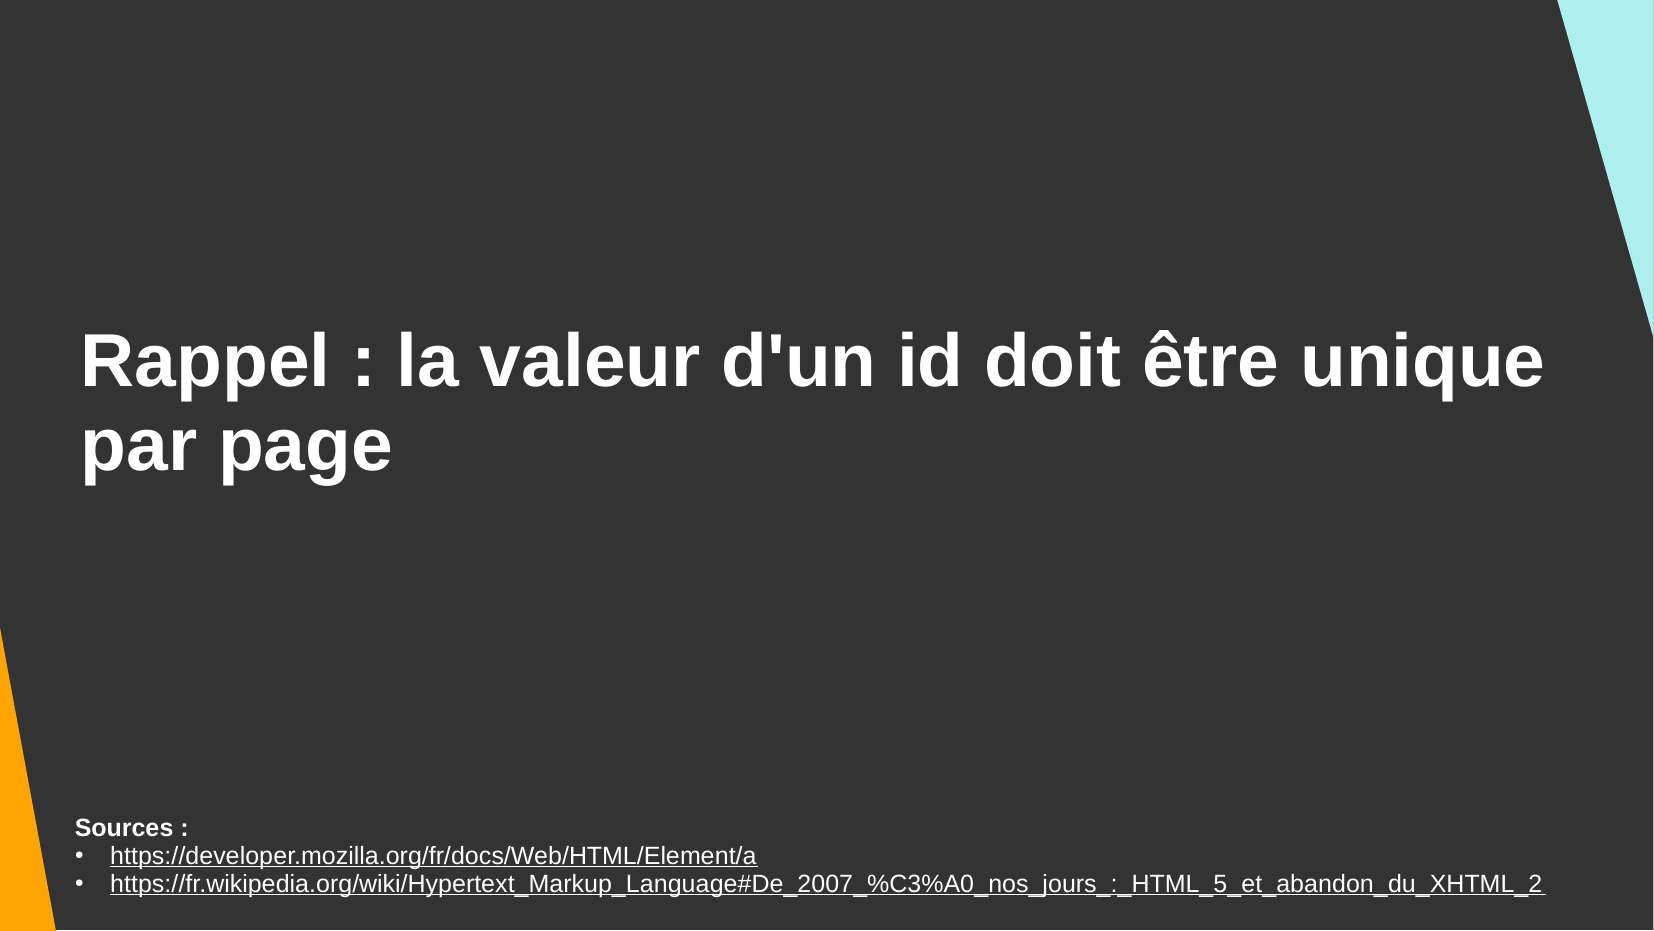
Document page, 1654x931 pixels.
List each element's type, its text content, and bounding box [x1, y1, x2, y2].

list Rappel : la valeur d'un id doit être unique par page [80, 318, 1605, 532]
text_box [0, 627, 56, 931]
text_box [1557, 0, 1654, 340]
text_box Sources : https://developer.mozilla.org/fr/docs/Web/HTML/Element/a https://fr.wikipedia.org/wiki/Hypertext_Markup_Language#De_2007_%C3%A0_nos_jours_:_HTML_5_et_abandon_du_XHTML_2 [60, 806, 1642, 931]
